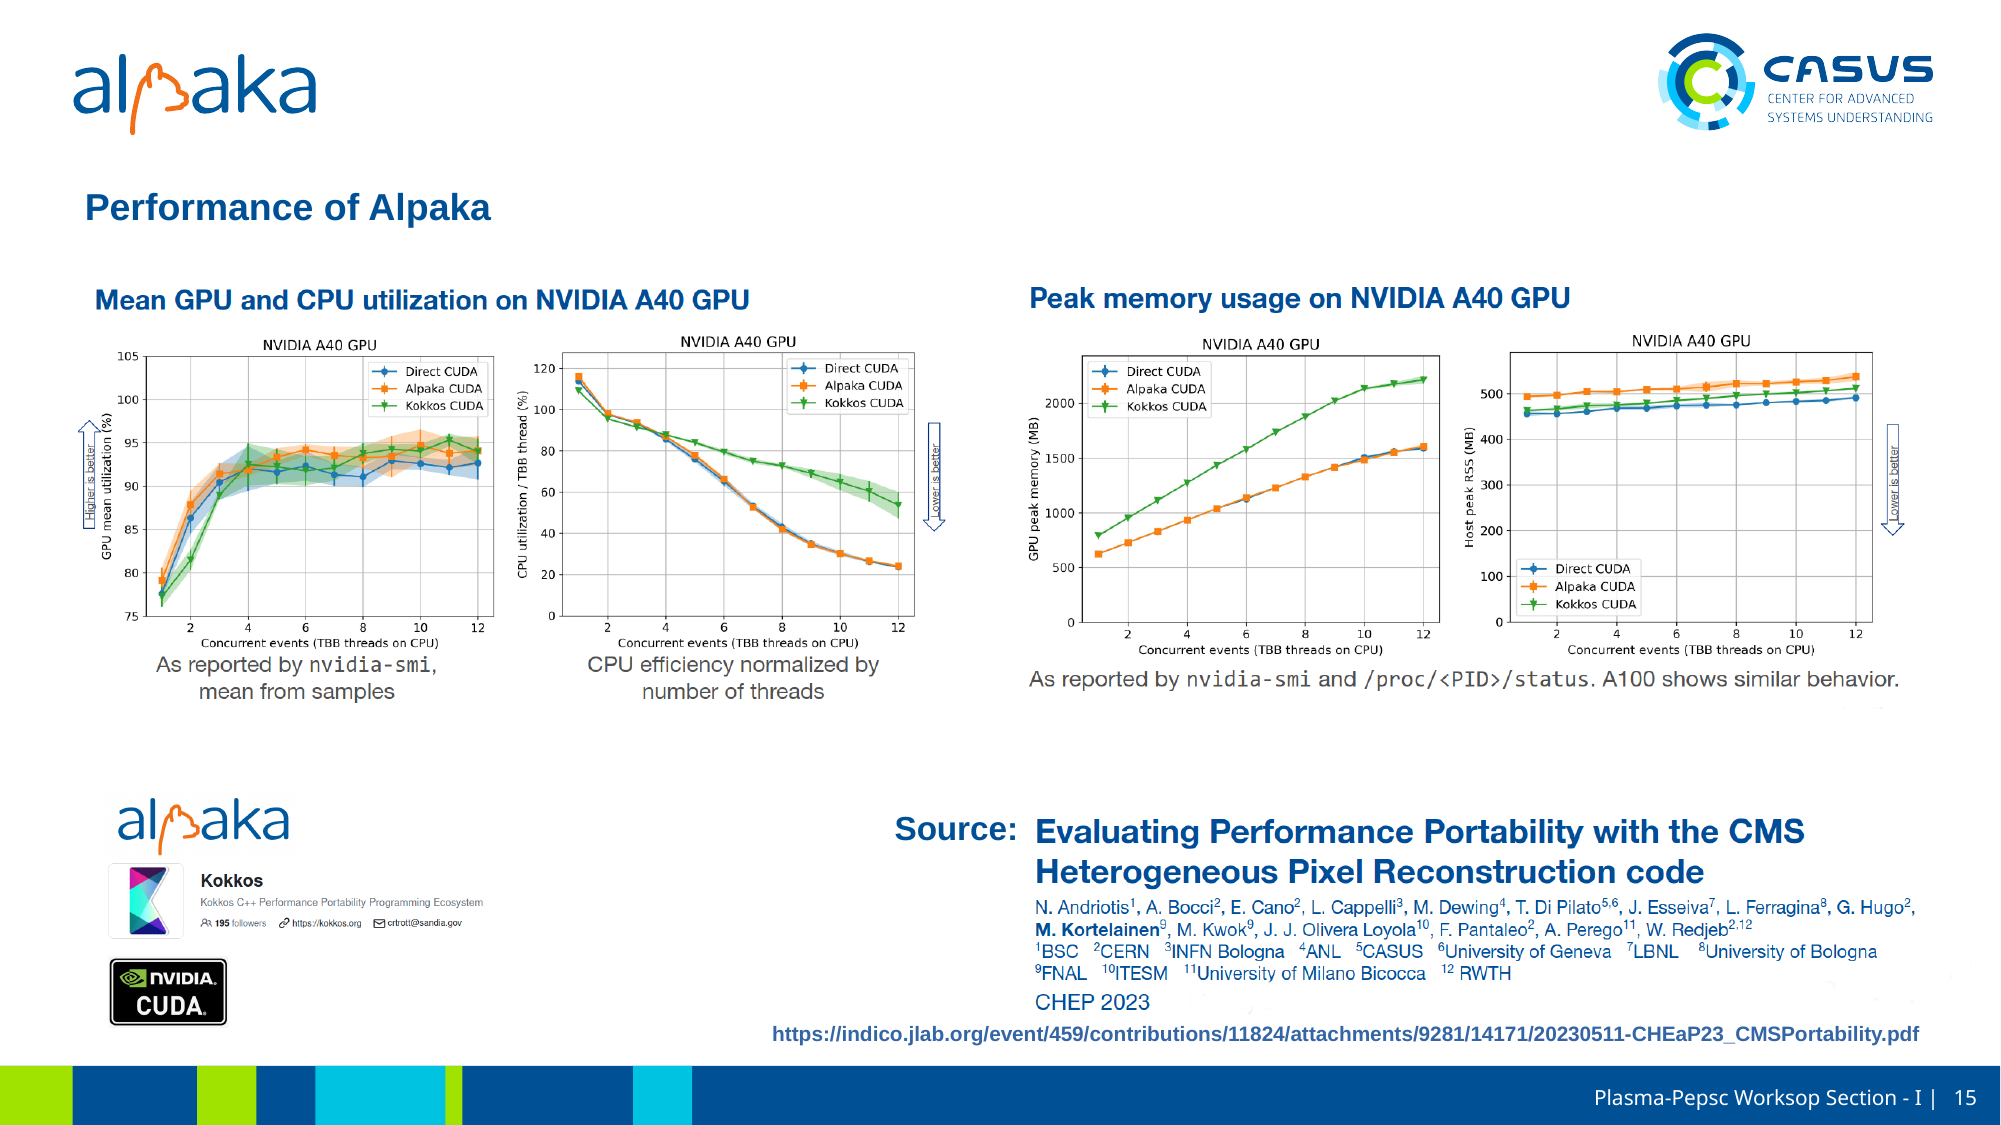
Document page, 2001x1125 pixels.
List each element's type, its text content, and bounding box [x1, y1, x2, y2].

text_box Performance of Alpaka [70, 179, 544, 279]
text_box https://indico.jlab.org/event/459/contributions/11824/attachments/9281/14171/20230511-CHEaP23_CMSPortability.pdf [757, 1015, 2001, 1082]
picture [75, 283, 951, 706]
picture [106, 956, 229, 1028]
picture [1023, 808, 1979, 1015]
picture [1009, 275, 1910, 709]
text_box Source: [879, 803, 1170, 902]
picture [1658, 33, 1933, 131]
picture [72, 53, 317, 136]
picture [97, 788, 497, 952]
